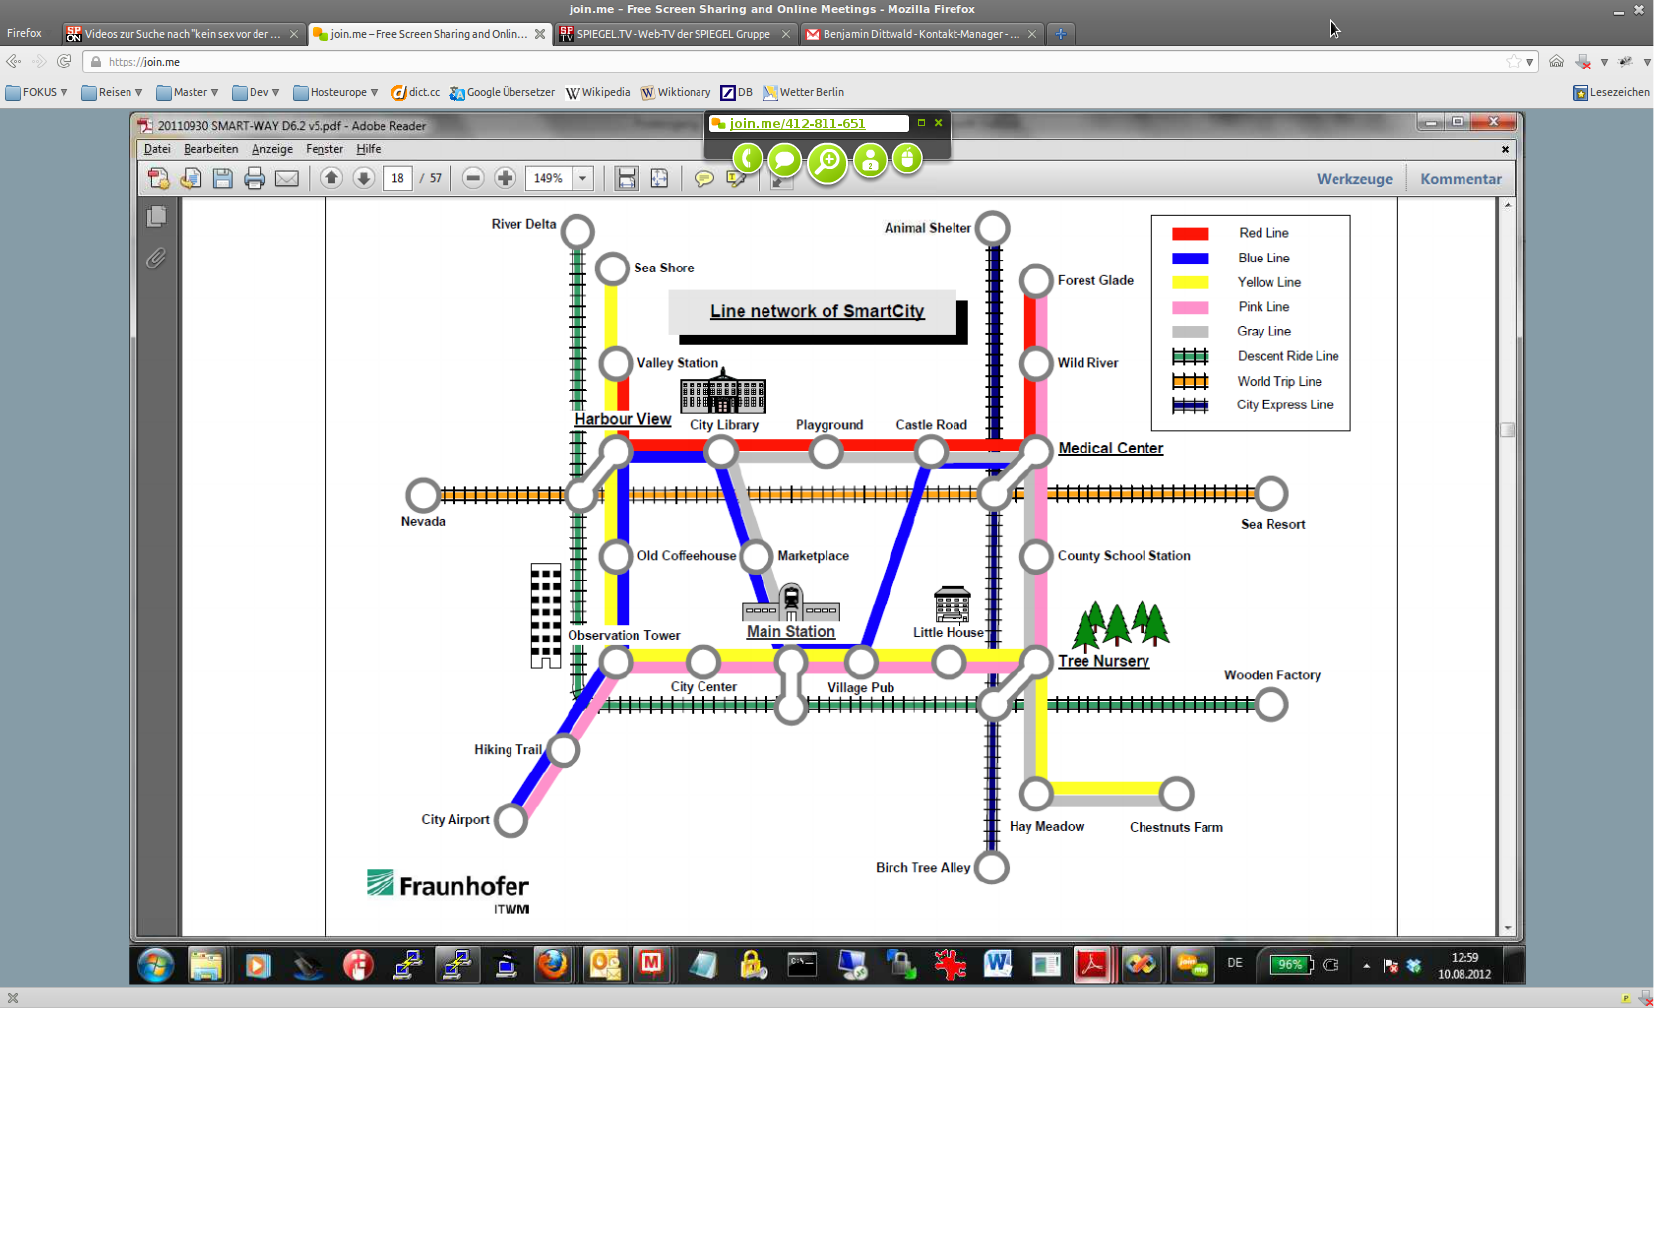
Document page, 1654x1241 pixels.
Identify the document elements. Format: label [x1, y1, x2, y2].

picture [0, 0, 1654, 1008]
